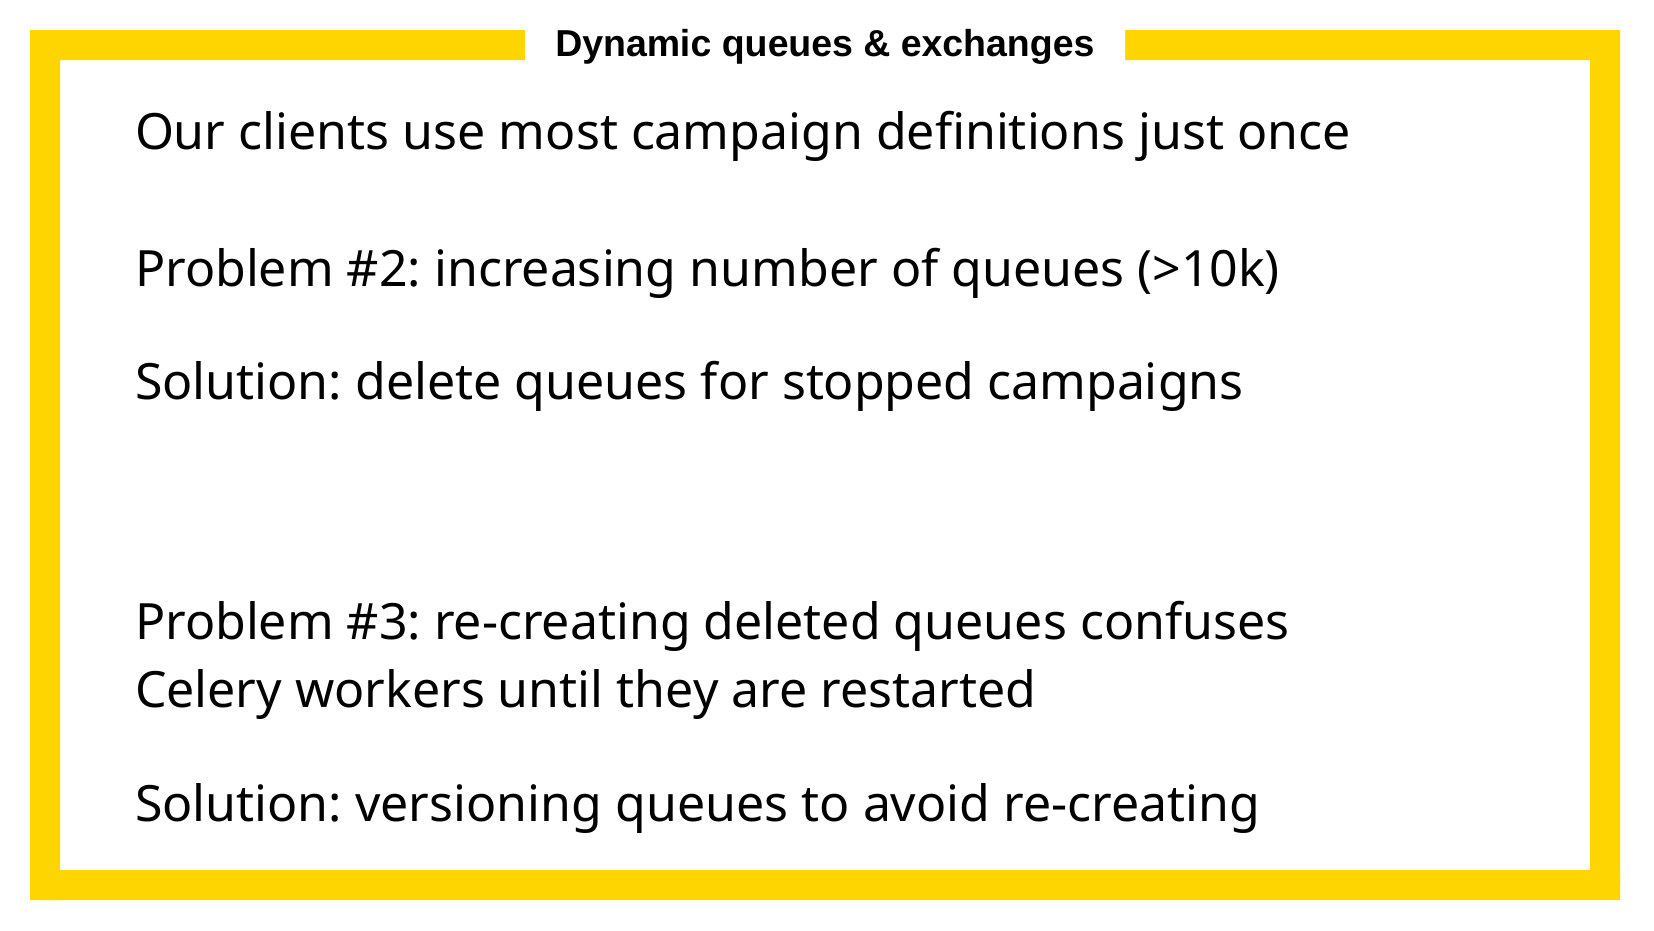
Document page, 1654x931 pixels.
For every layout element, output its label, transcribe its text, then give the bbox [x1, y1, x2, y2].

text_box Problem #3: re-creating deleted queues confuses Celery workers until they are restarted Solution: versioning queues to avoid re-creating [135, 526, 1531, 837]
text_box [30, 30, 1621, 901]
text_box Our clients use most campaign definitions just once Problem #2: increasing number of queues (>10k) Solution: delete queues for stopped campaigns [135, 96, 1531, 526]
text_box Dynamic queues & exchanges [525, 5, 1126, 81]
